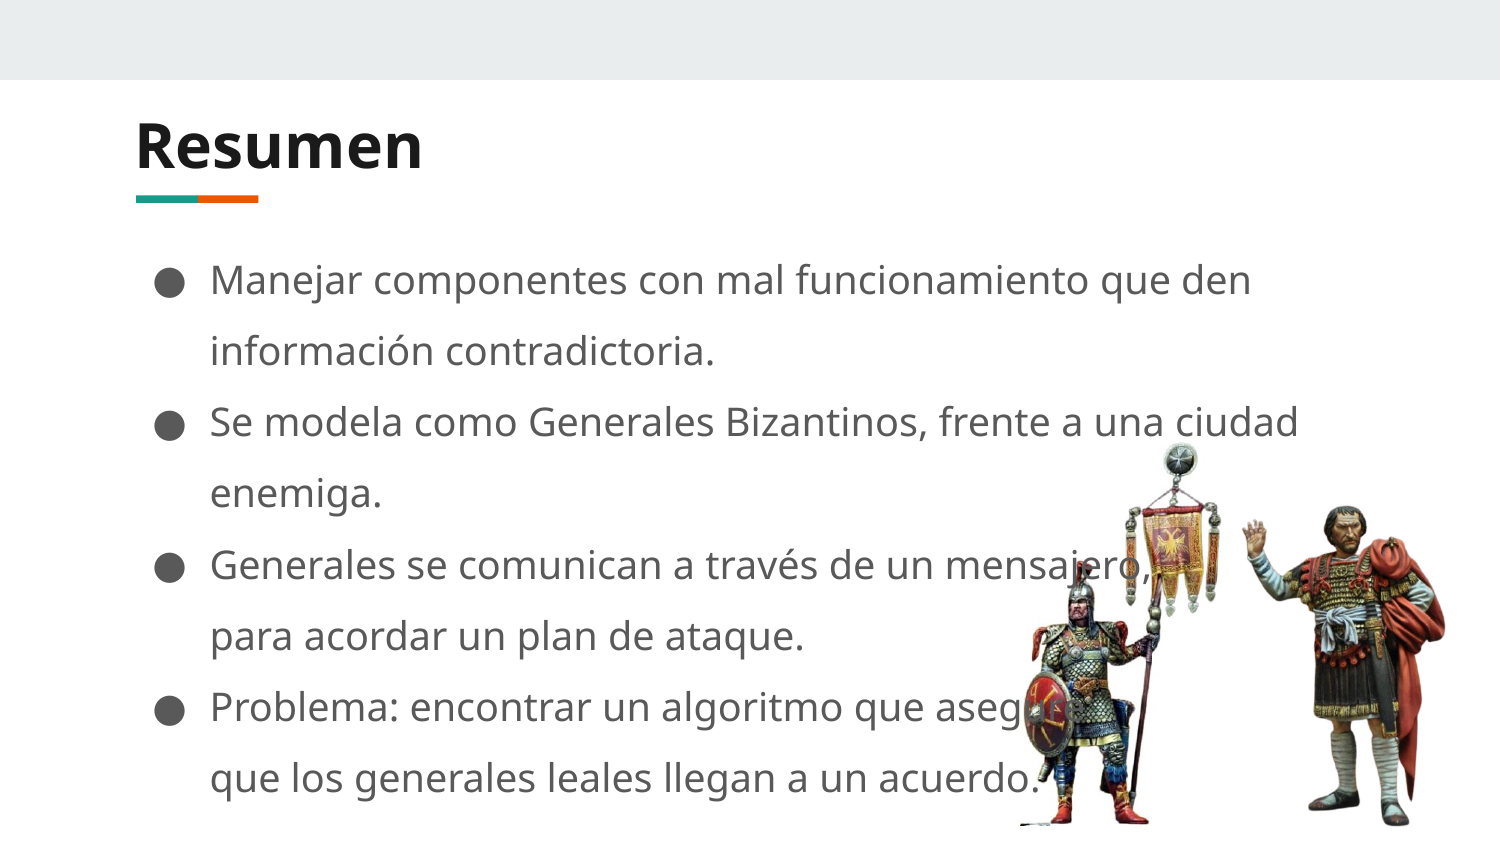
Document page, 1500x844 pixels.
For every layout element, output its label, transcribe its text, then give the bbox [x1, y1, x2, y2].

title Resumen [119, 91, 1381, 180]
list Manejar componentes con mal funcionamiento que den información contradictoria. Se modela como Generales Bizantinos, frente a una ciudad enemiga. Generales se comunican a través de un mensajero, para acordar un plan de ataque. Problema: encontrar un algoritmo que asegure que los generales leales llegan a un acuerdo. [119, 216, 1461, 587]
picture [976, 486, 1472, 827]
